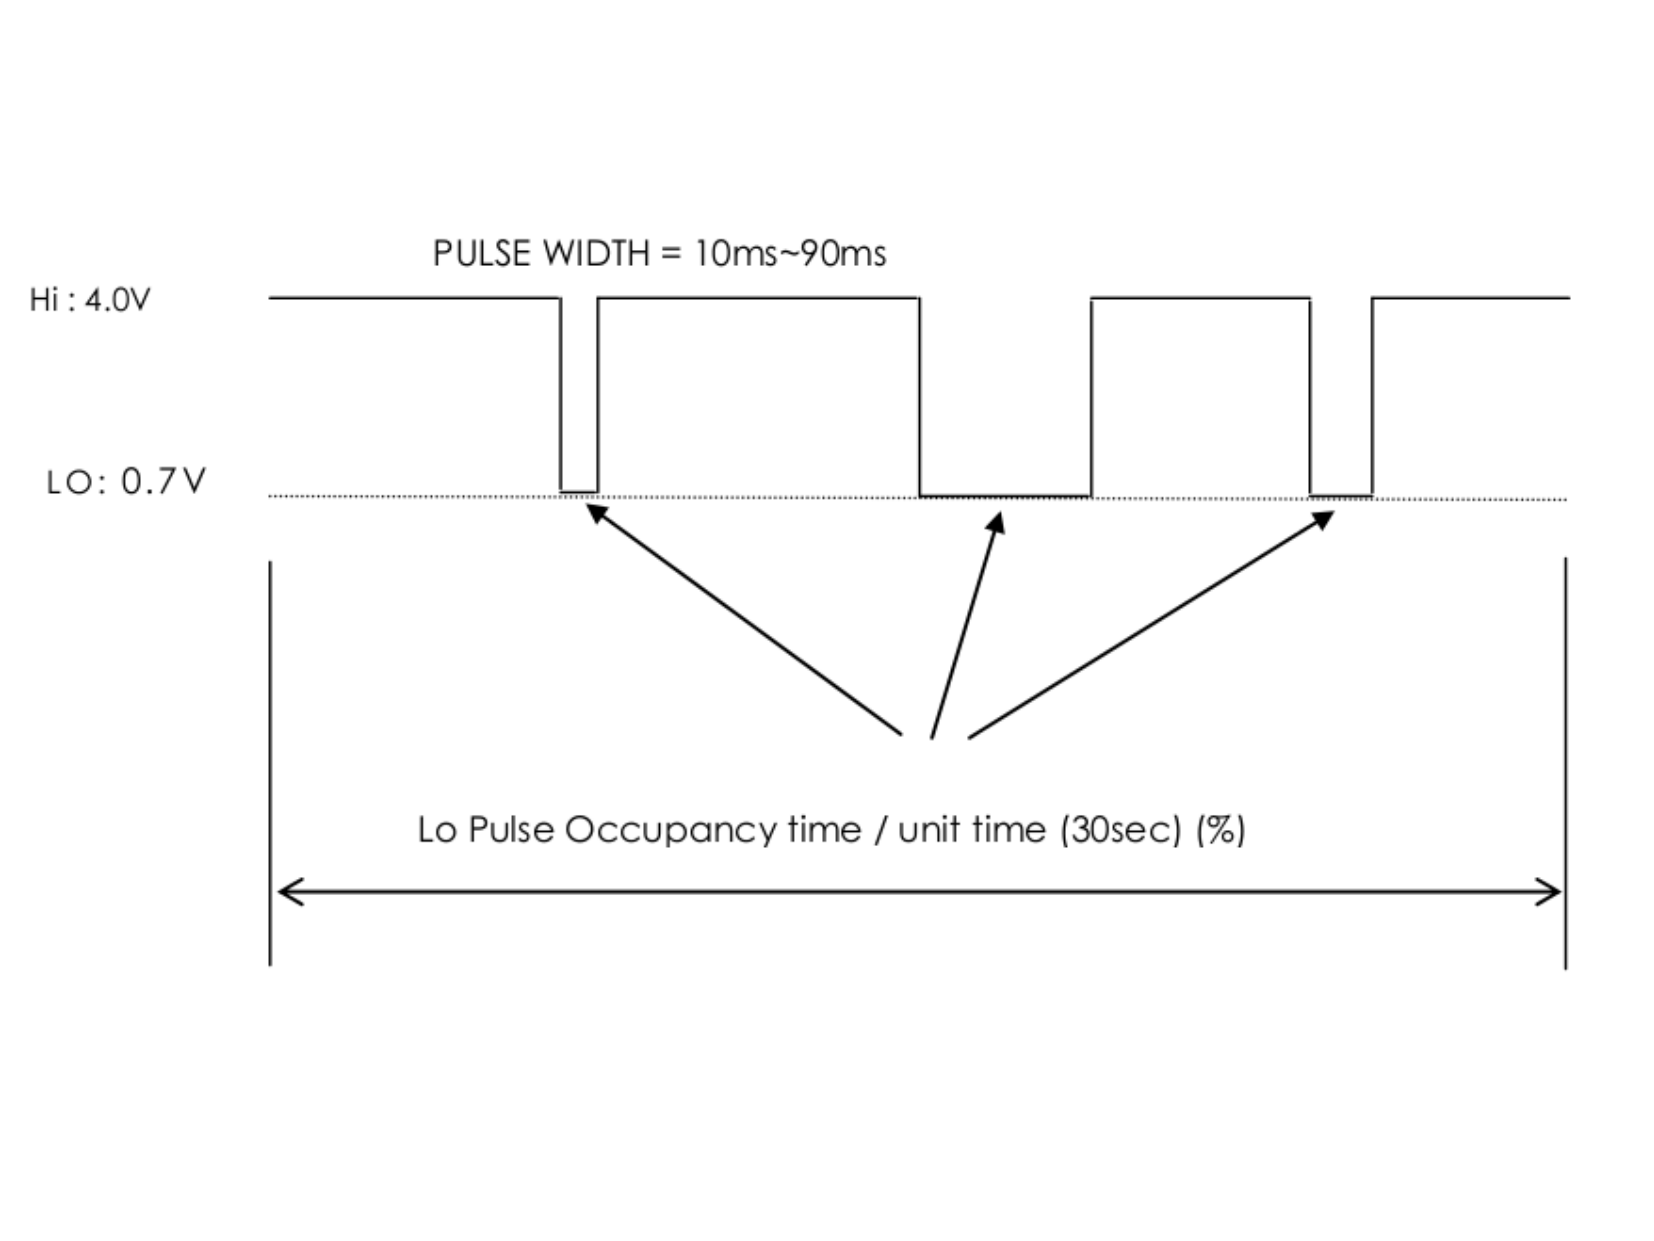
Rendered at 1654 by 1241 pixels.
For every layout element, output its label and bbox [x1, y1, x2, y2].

picture [9, 217, 1650, 1023]
